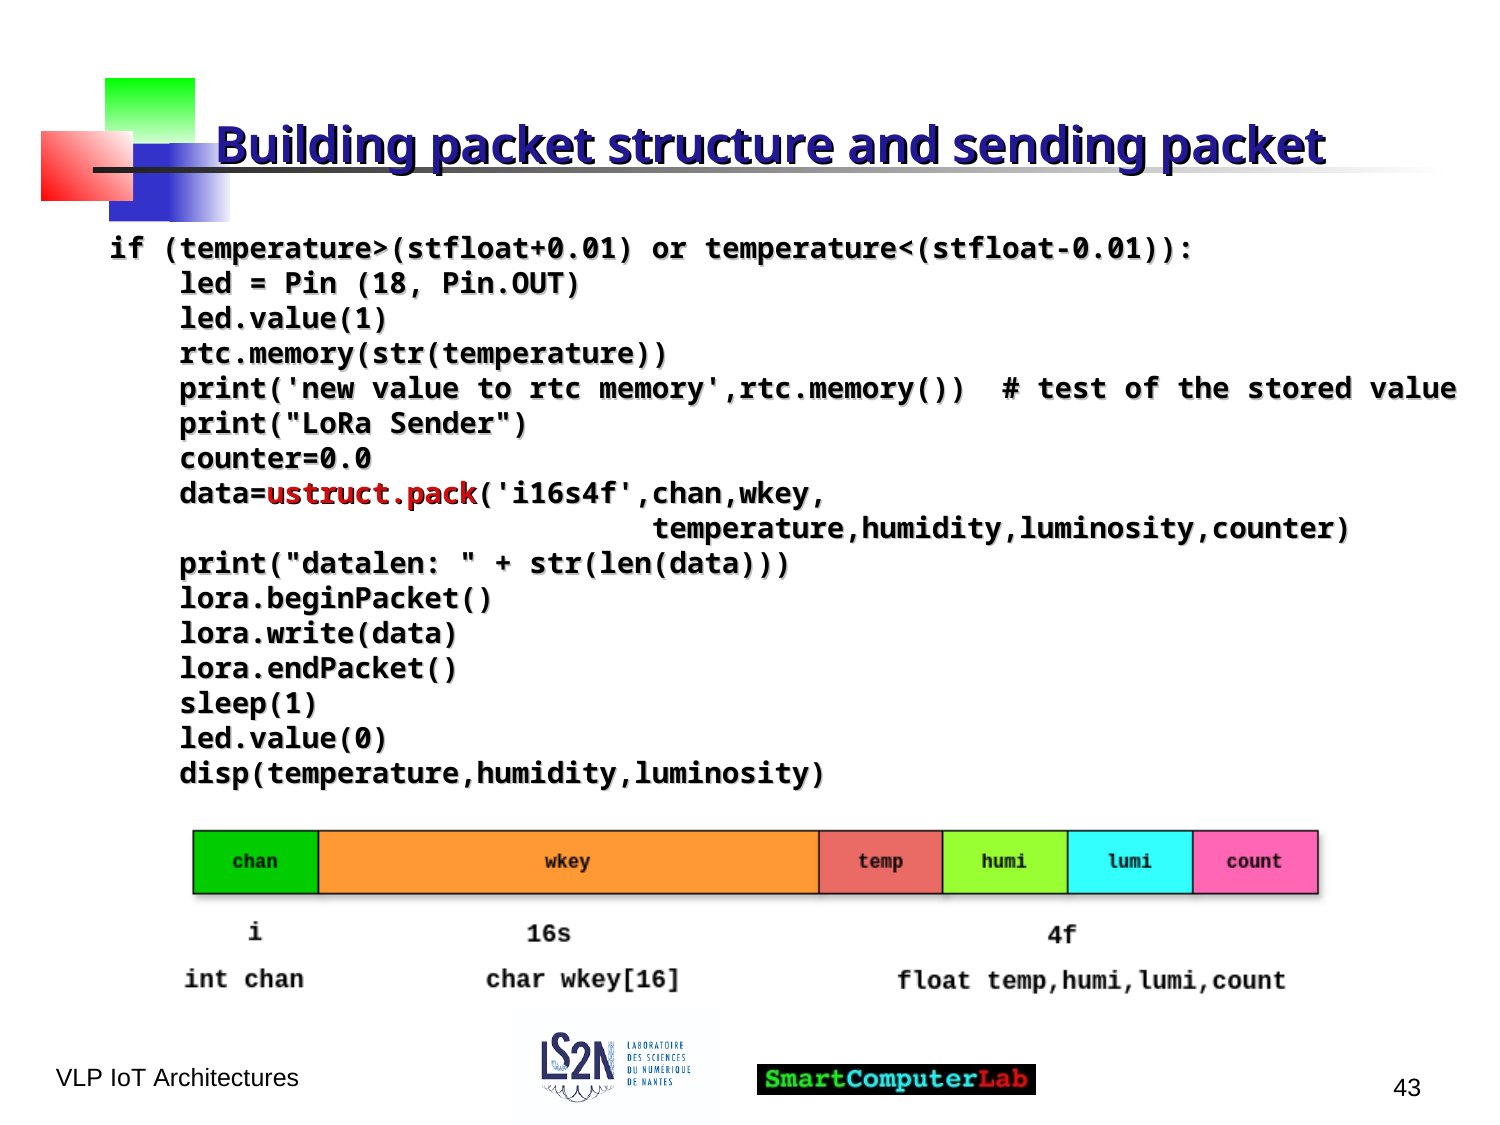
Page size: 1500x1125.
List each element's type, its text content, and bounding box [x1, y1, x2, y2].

picture [510, 1009, 721, 1125]
title Building packet structure and sending packet [199, 84, 1424, 180]
picture [757, 1064, 1036, 1095]
text_box if (temperature>(stfloat+0.01) or temperature<(stfloat-0.01)): led = Pin (18, Pin.OUT) led.value(1) rtc.memory(str(temperature)) print('new value to rtc memory',rtc.memory()) # test of the stored value print("LoRa Sender") counter=0.0 data=ustruct.pack('i16s4f',chan,wkey, temperature,humidity,luminosity,counter) print("datalen: " + str(len(data))) lora.beginPacket() lora.write(data) lora.endPacket() sleep(1) led.value(0) disp(temperature,humidity,luminosity) [24, 222, 1500, 797]
picture [174, 824, 1366, 1008]
